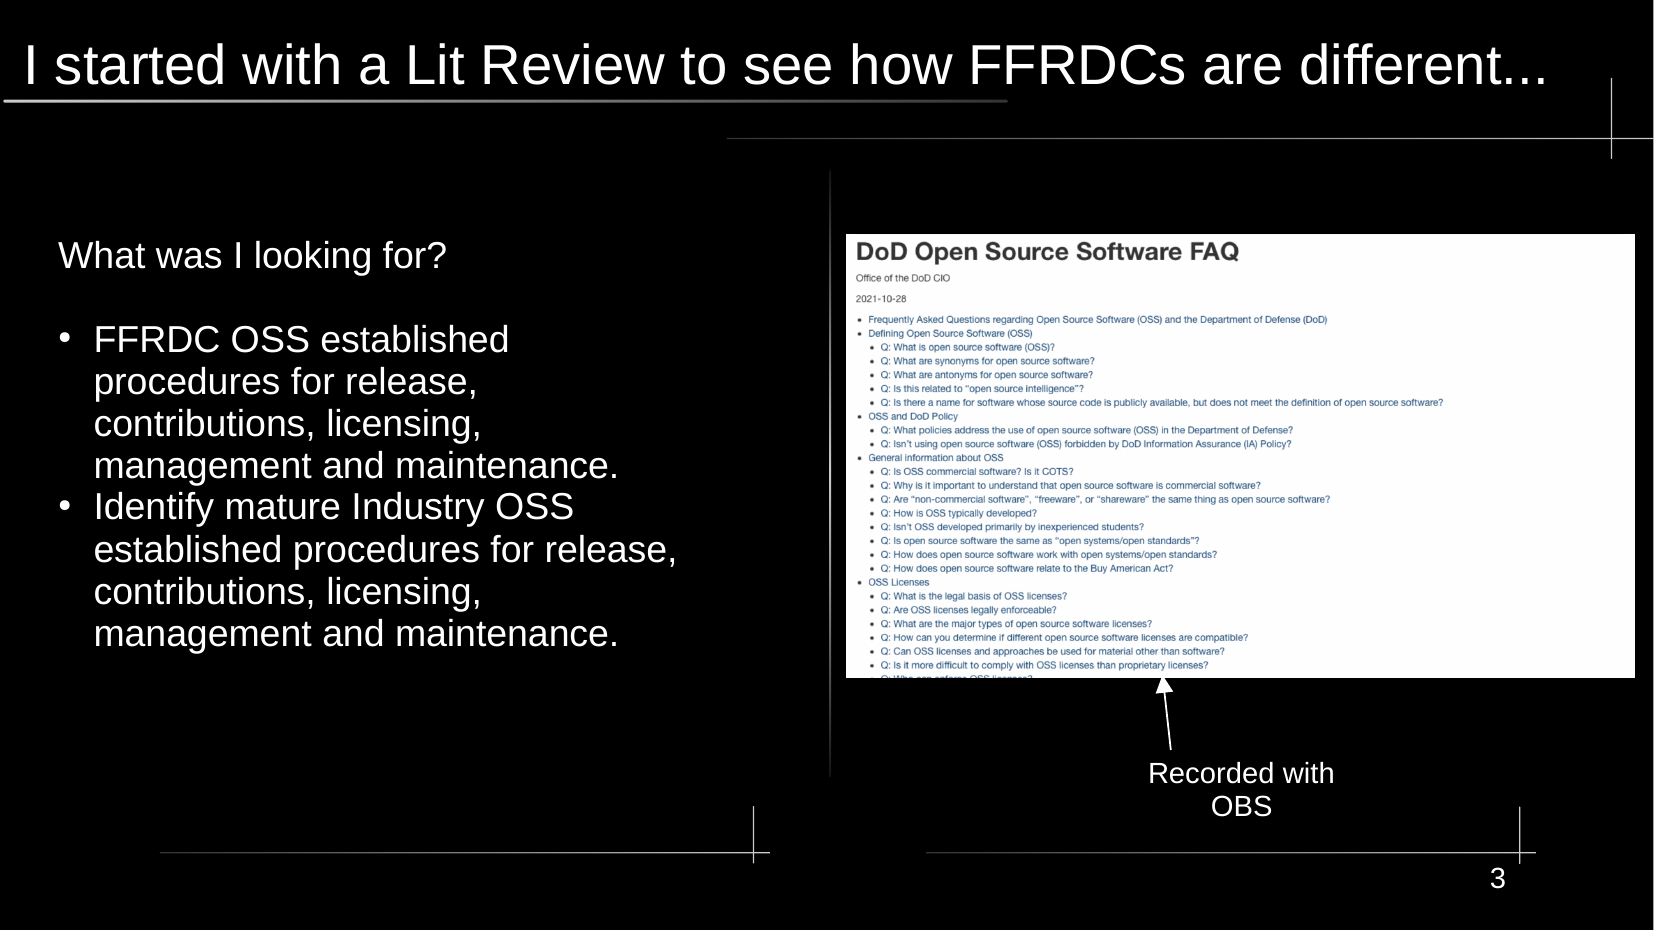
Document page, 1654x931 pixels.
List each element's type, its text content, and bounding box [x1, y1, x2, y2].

text_box [846, 234, 1636, 679]
title I started with a Lit Review to see how FFRDCs are different... [23, 11, 1589, 119]
text_box Recorded with OBS [1133, 750, 1351, 831]
text_box What was I looking for? FFRDC OSS established procedures for release, contributions, licensing, management and maintenance. Identify mature Industry OSS established procedures for release, contributions, licensing, management and maintenance. [43, 226, 719, 704]
